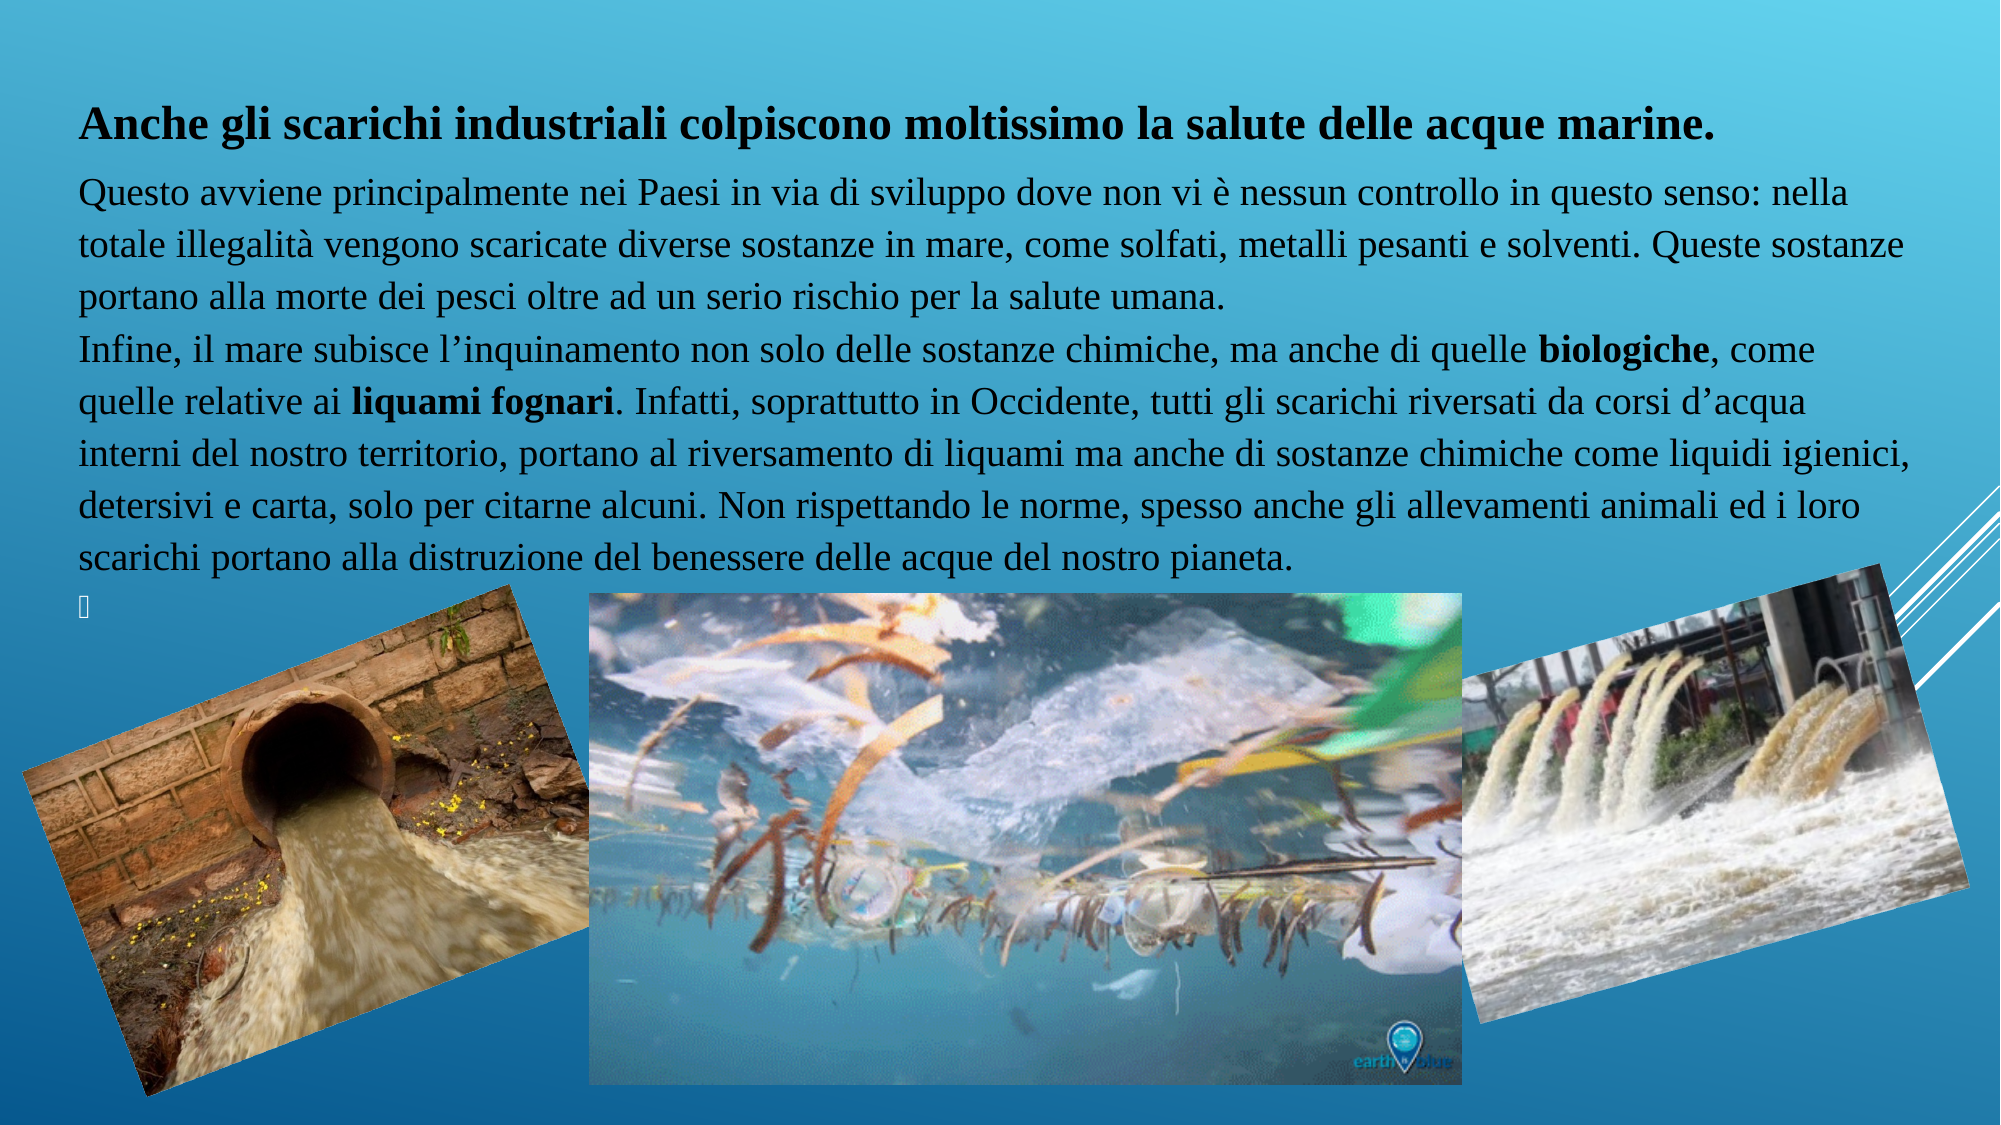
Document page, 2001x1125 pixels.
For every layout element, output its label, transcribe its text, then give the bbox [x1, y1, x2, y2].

list Anche gli scarichi industriali colpiscono moltissimo la salute delle acque marine. Questo avviene principalmente nei Paesi in via di sviluppo dove non vi è nessun controllo in questo senso: nella totale illegalità vengono scaricate diverse sostanze in mare, come solfati, metalli pesanti e solventi. Queste sostanze portano alla morte dei pesci oltre ad un serio rischio per la salute umana. Infine, il mare subisce l’inquinamento non solo delle sostanze chimiche, ma anche di quelle biologiche, come quelle relative ai liquami fognari. Infatti, soprattutto in Occidente, tutti gli scarichi riversati da corsi d’acqua interni del nostro territorio, portano al riversamento di liquami ma anche di sostanze chimiche come liquidi igienici, detersivi e carta, solo per citarne alcuni. Non rispettando le norme, spesso anche gli allevamenti animali ed i loro scarichi portano alla distruzione del benessere delle acque del nostro pianeta. [63, 78, 1934, 639]
picture [21, 562, 1970, 1097]
